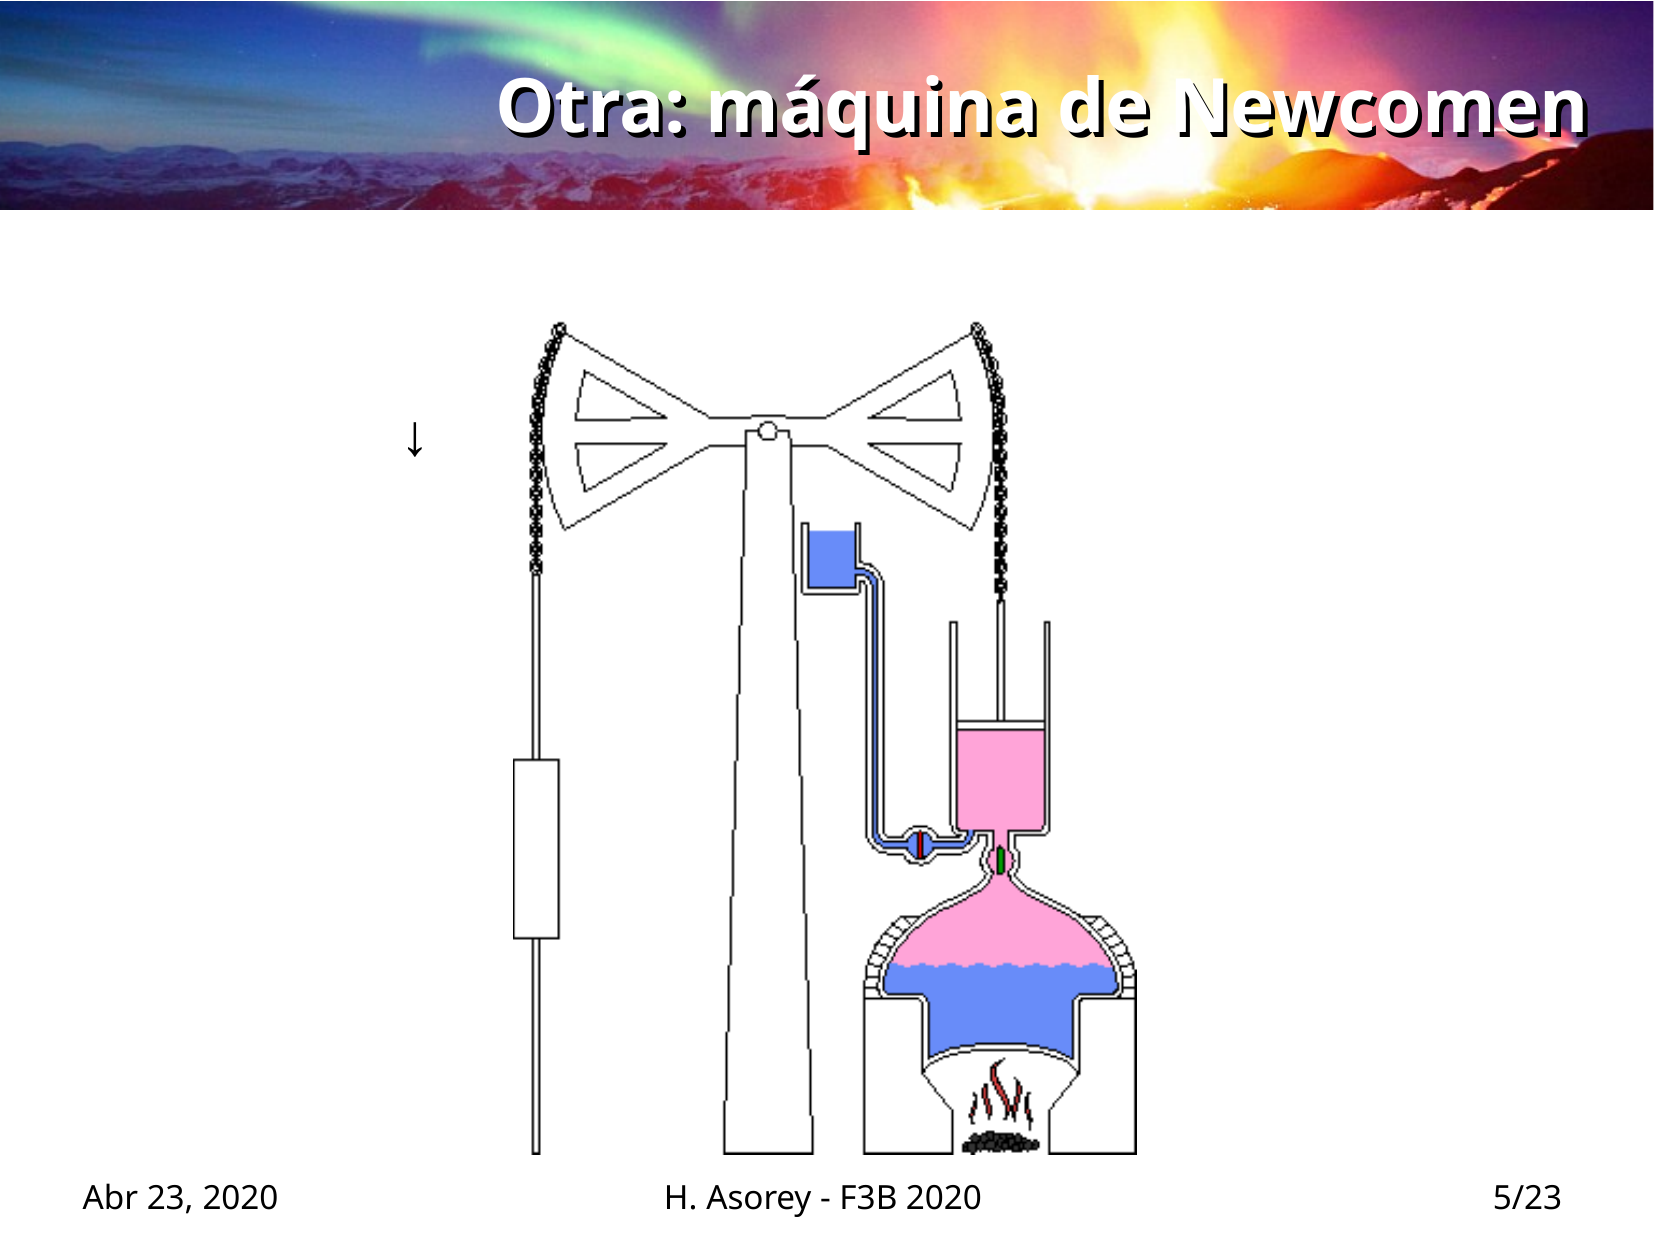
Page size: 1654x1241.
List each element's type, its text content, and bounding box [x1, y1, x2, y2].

picture [513, 254, 1137, 1156]
picture [0, 1, 1654, 210]
title Otra: máquina de Newcomen [45, 15, 1606, 191]
text_box ↓ [385, 389, 445, 475]
